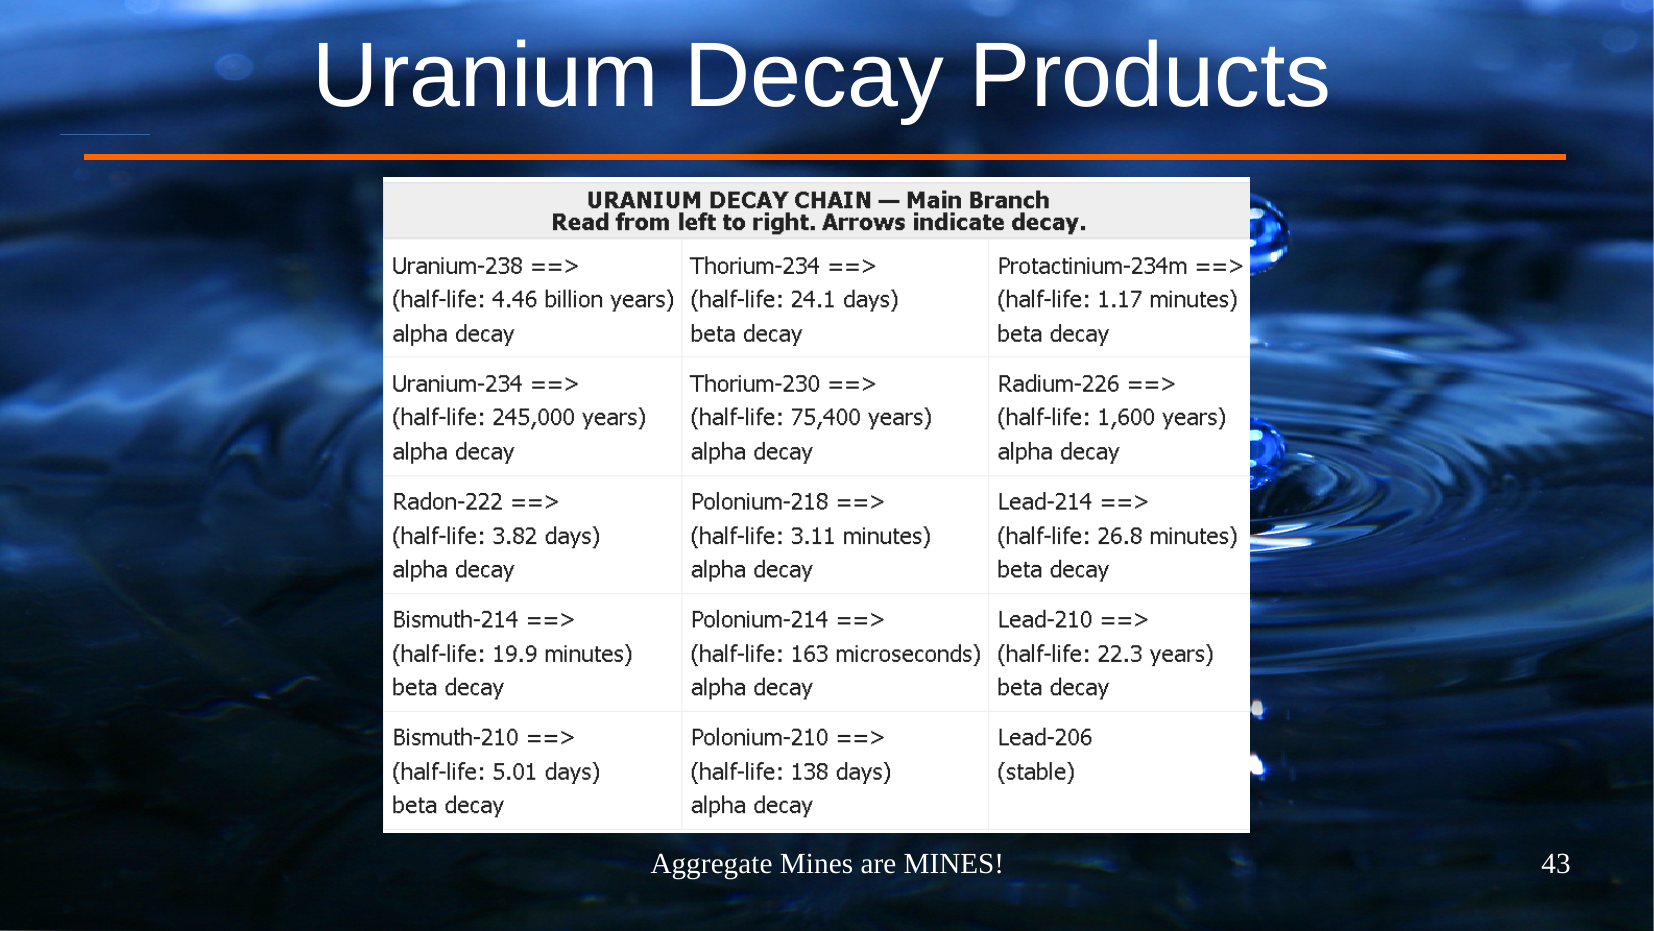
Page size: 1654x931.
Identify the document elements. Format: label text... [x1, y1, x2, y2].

title Uranium Decay Products [78, 0, 1568, 153]
picture [0, 0, 1654, 931]
